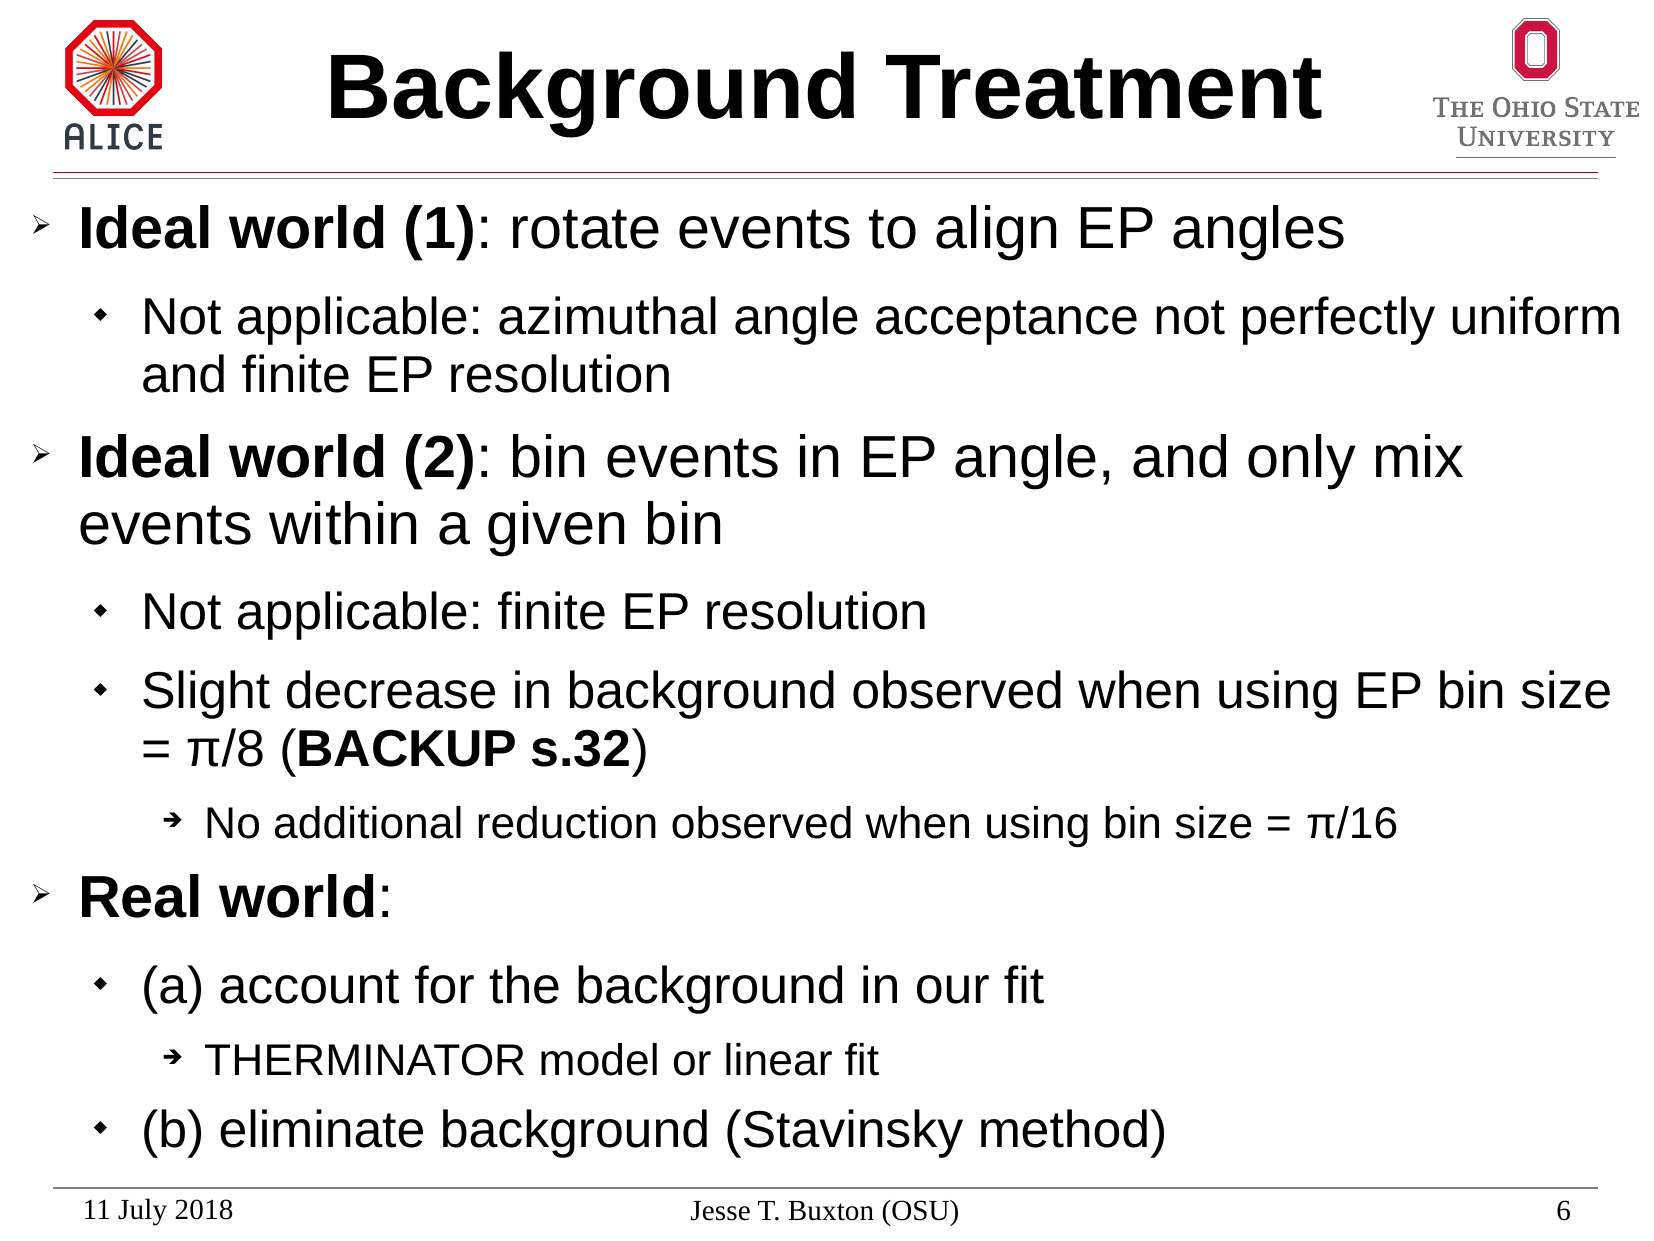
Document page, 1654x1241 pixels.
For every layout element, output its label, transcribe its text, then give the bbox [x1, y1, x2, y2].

list Ideal world (1): rotate events to align EP angles Not applicable: azimuthal angle acceptance not perfectly uniform and finite EP resolution Ideal world (2): bin events in EP angle, and only mix events within a given bin Not applicable: finite EP resolution Slight decrease in background observed when using EP bin size = π/8 (BACKUP s.32) No additional reduction observed when using bin size = π/16 Real world: (a) account for the background in our fit THERMINATOR model or linear fit (b) eliminate background (Stavinsky method) [15, 195, 1636, 1171]
picture [1513, 5, 1642, 171]
title Background Treatment [137, 1, 1513, 172]
picture [65, 20, 137, 150]
